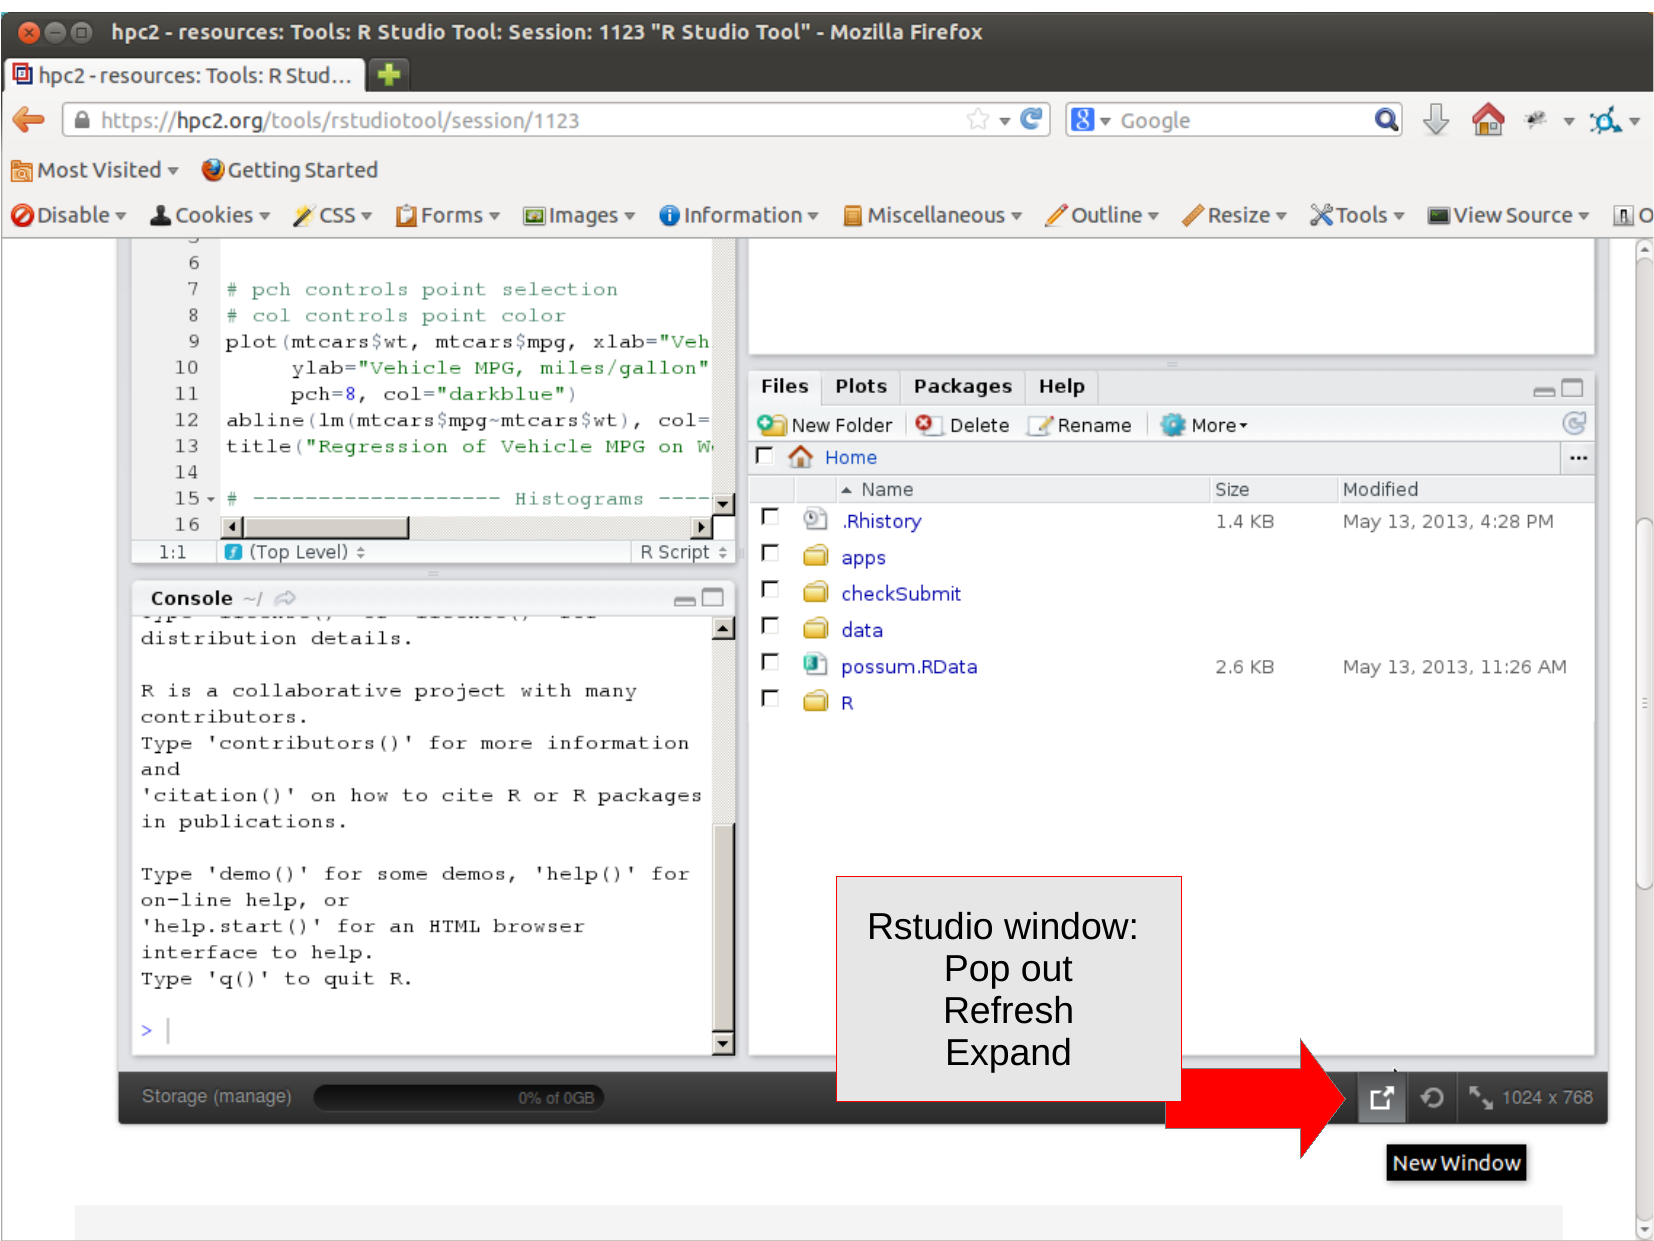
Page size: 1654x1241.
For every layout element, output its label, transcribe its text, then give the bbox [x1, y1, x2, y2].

text_box Rstudio window: Pop out Refresh Expand [836, 876, 1182, 1102]
text_box [1165, 1038, 1346, 1159]
picture [1, 12, 1654, 1241]
